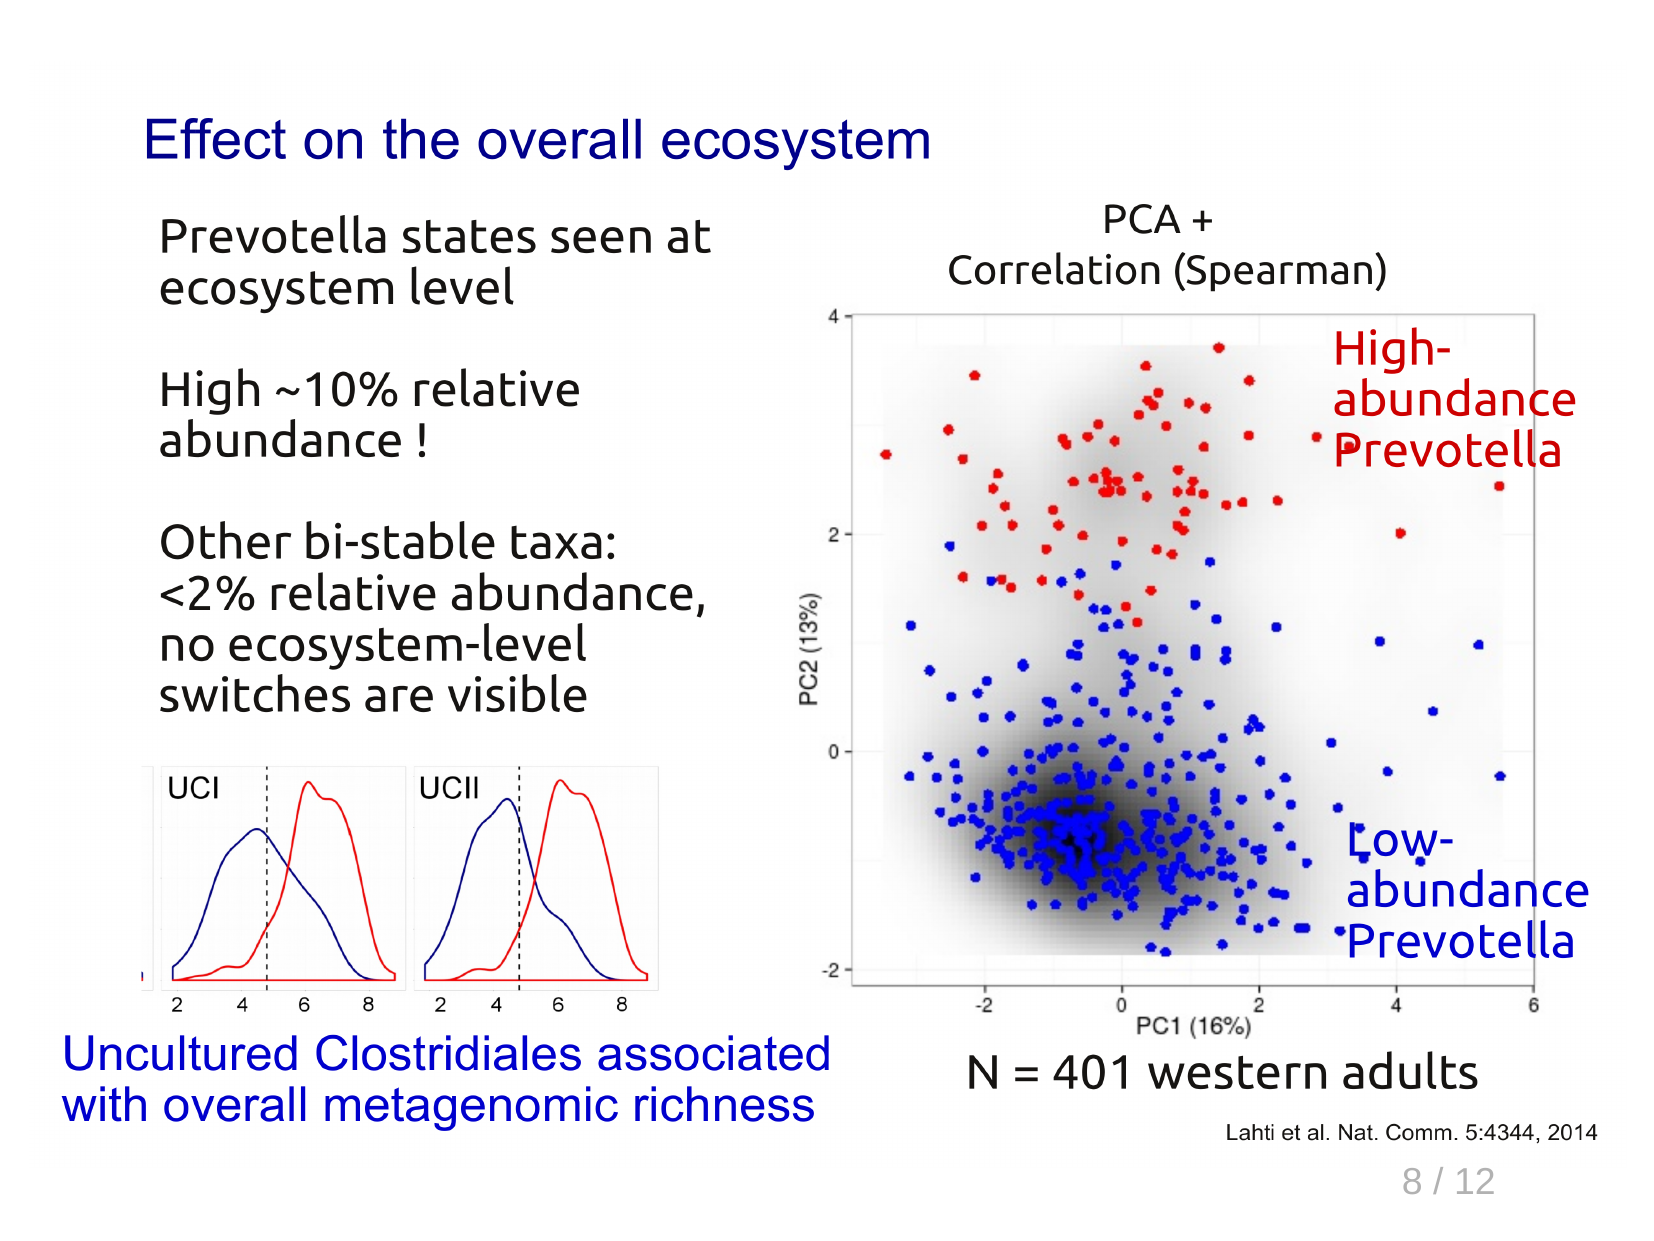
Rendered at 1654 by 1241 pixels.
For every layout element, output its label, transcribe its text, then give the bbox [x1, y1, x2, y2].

picture [29, 61, 1627, 1168]
text_box <number> / 12 [1387, 1153, 1654, 1211]
